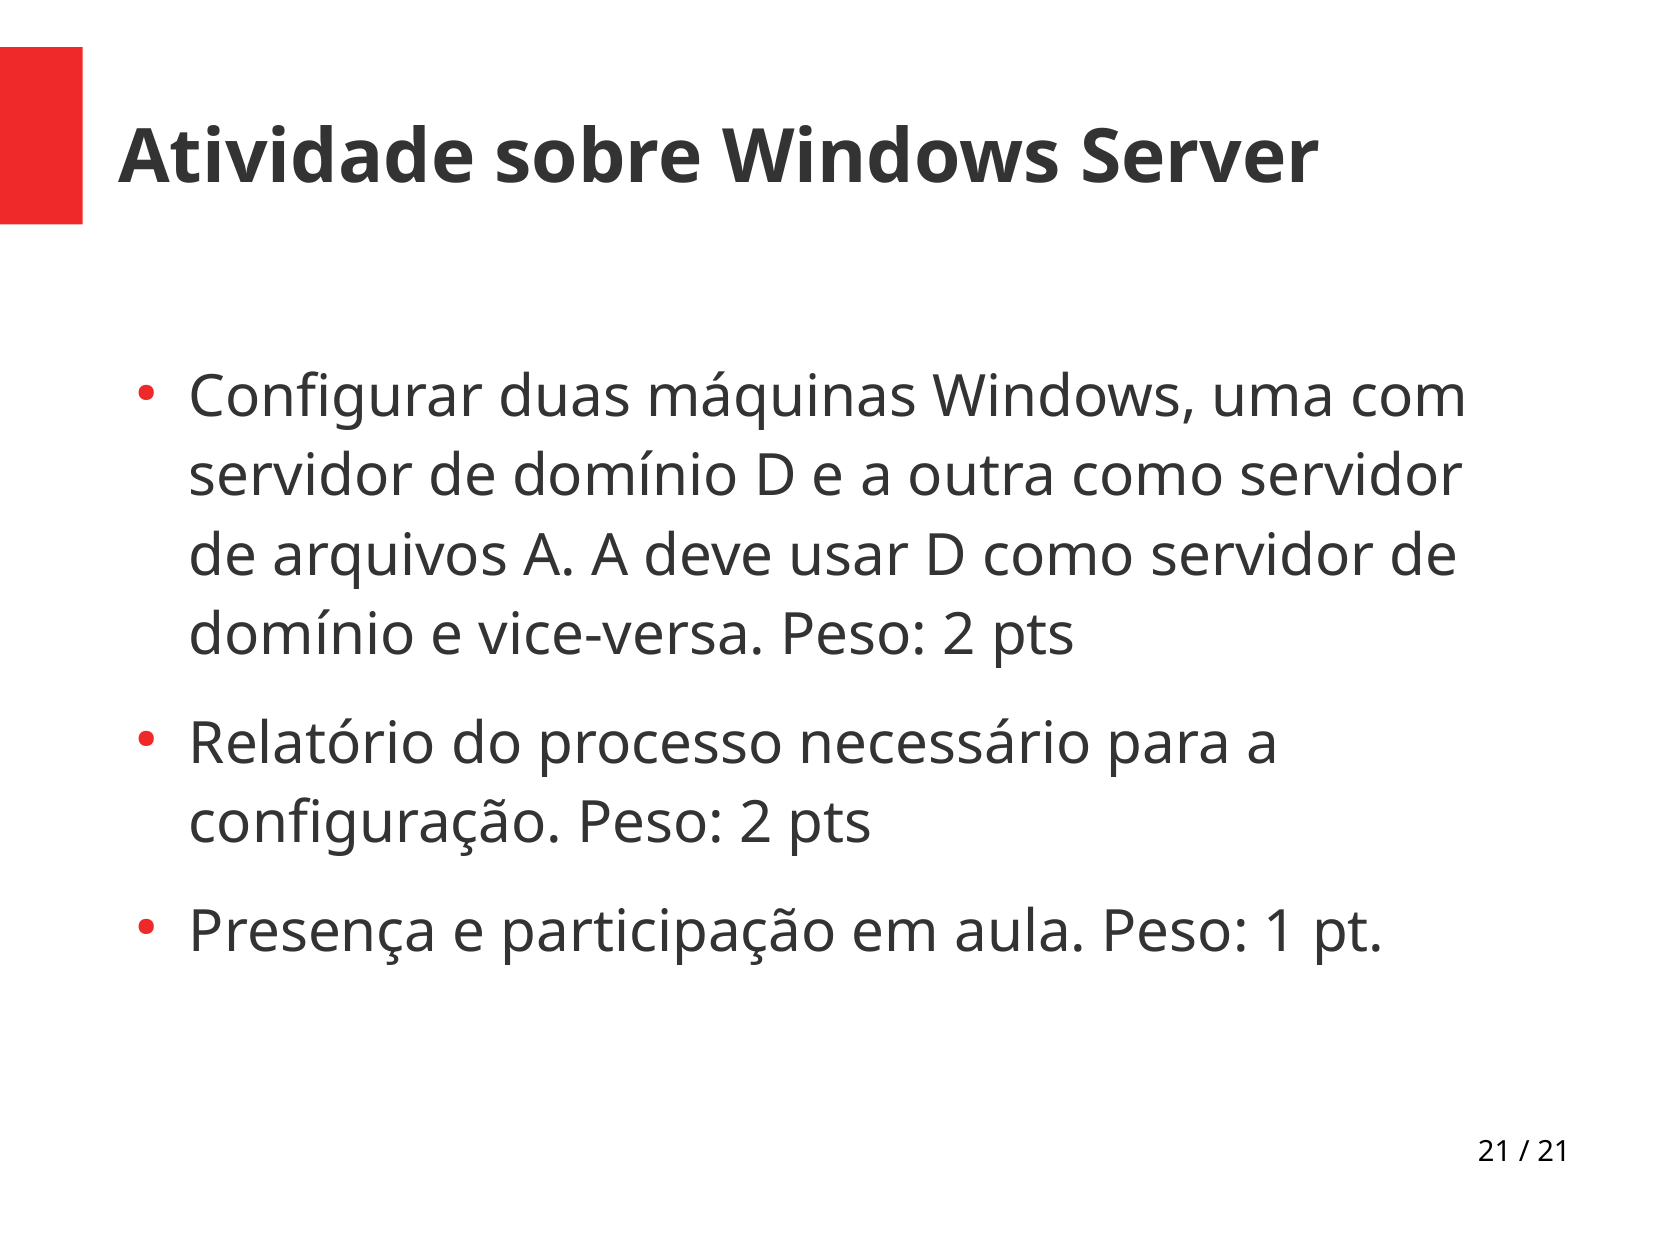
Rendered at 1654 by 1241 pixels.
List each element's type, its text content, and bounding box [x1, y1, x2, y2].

title Atividade sobre Windows Server [118, 49, 1571, 257]
list Configurar duas máquinas Windows, uma com servidor de domínio D e a outra como servidor de arquivos A. A deve usar D como servidor de domínio e vice-versa. Peso: 2 pts Relatório do processo necessário para a configuração. Peso: 2 pts Presença e participação em aula. Peso: 1 pt. [118, 354, 1536, 1074]
